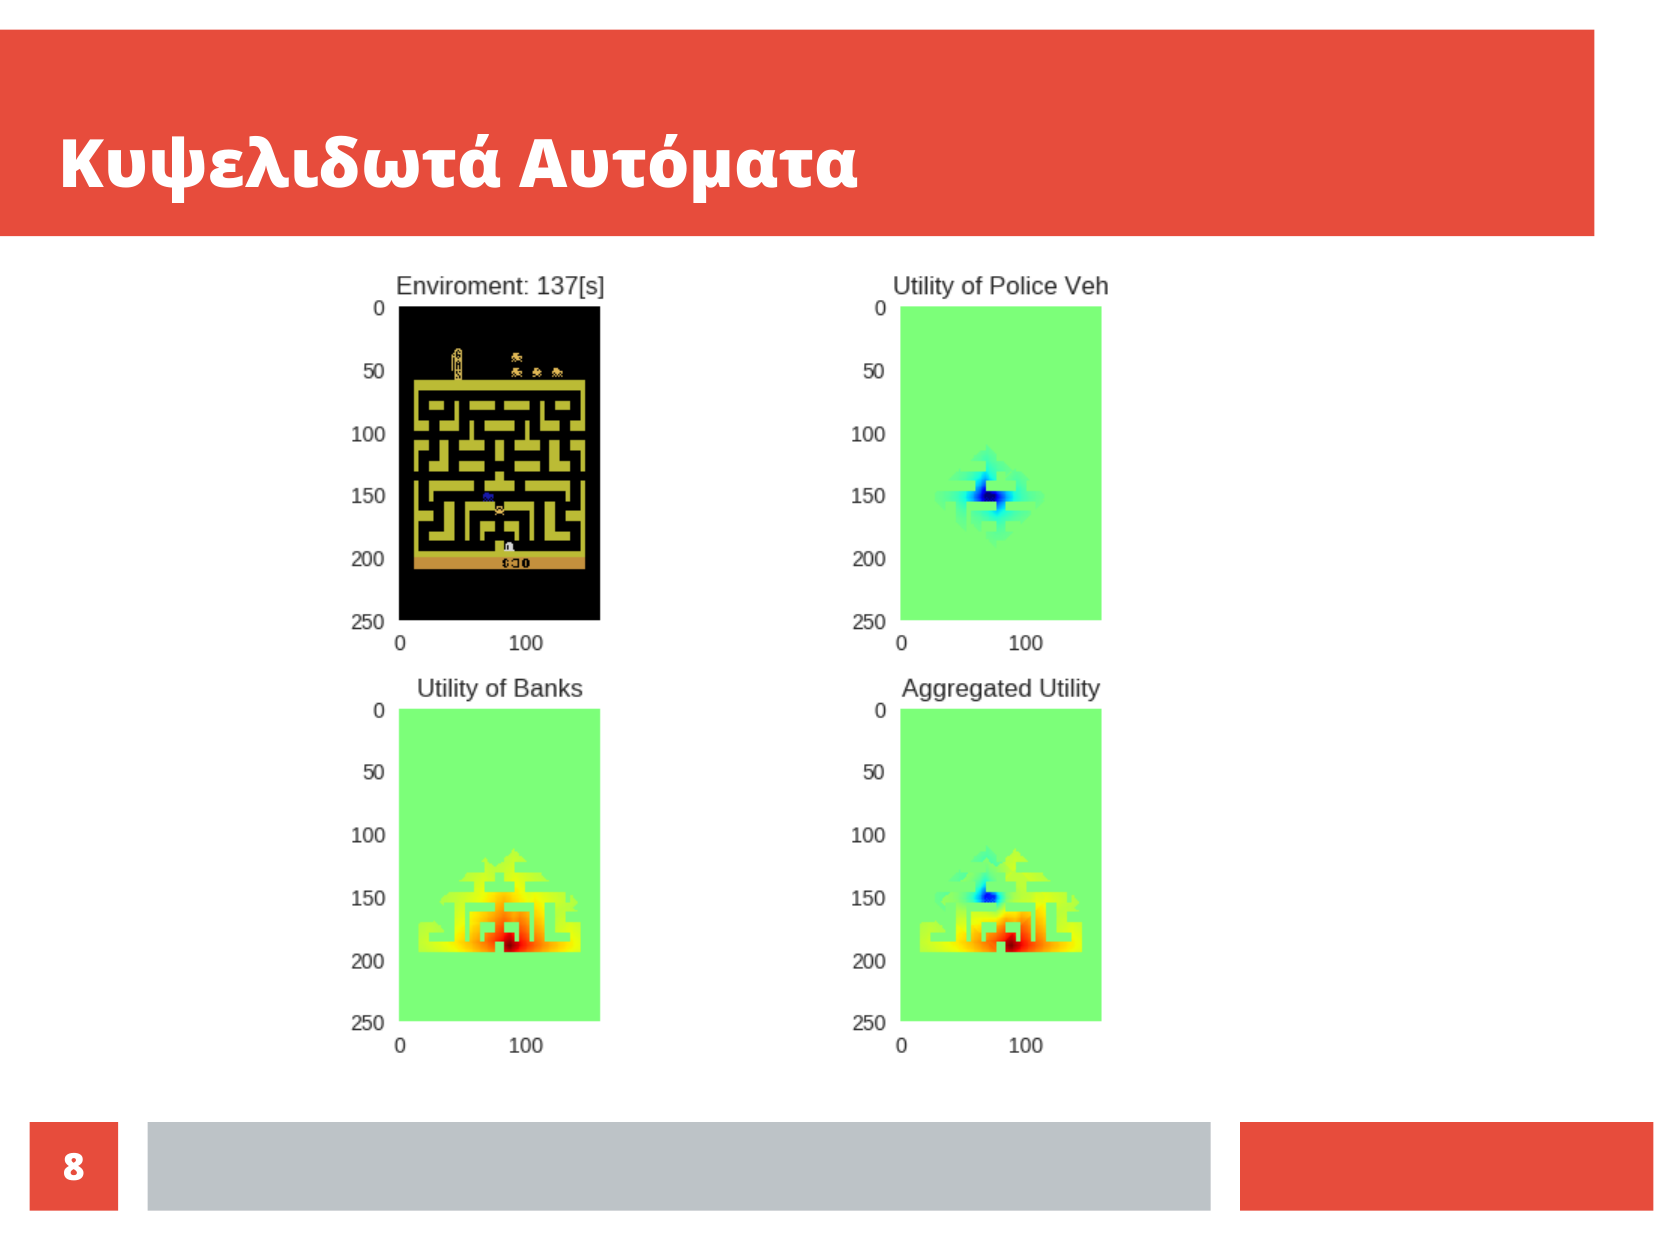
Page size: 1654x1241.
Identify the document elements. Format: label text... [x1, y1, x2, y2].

picture [150, 254, 1351, 1080]
title Κυψελιδωτά Αυτόματα [59, 59, 1595, 207]
